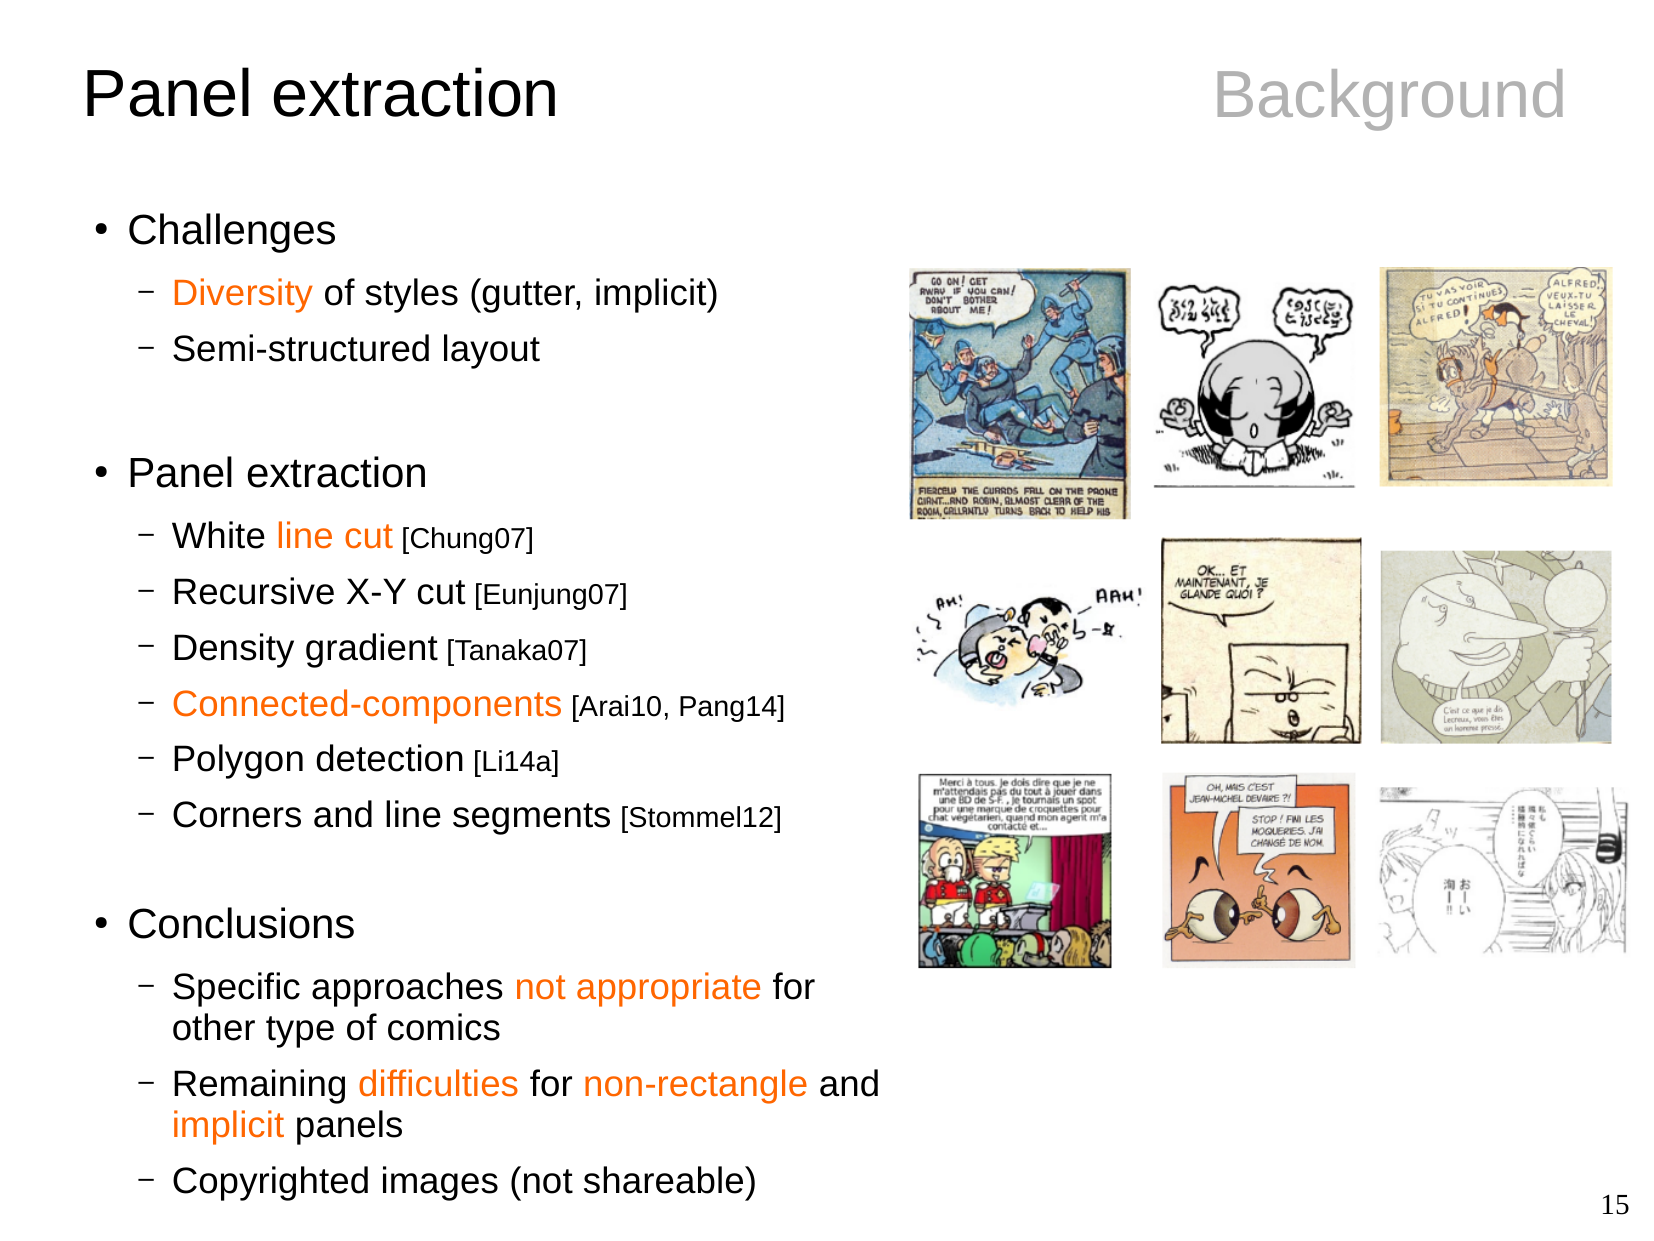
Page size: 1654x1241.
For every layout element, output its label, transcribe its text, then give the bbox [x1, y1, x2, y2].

title Panel extraction [82, 47, 1571, 140]
picture [909, 267, 1631, 973]
list Challenges Diversity of styles (gutter, implicit) Semi-structured layout Panel extraction White line cut [Chung07] Recursive X-Y cut [Eunjung07] Density gradient [Tanaka07] Connected-components [Arai10, Pang14] Polygon detection [Li14a] Corners and line segments [Stommel12] Conclusions Specific approaches not appropriate for other type of comics Remaining difficulties for non-rectangle and implicit panels Copyrighted images (not shareable) [82, 206, 898, 1205]
